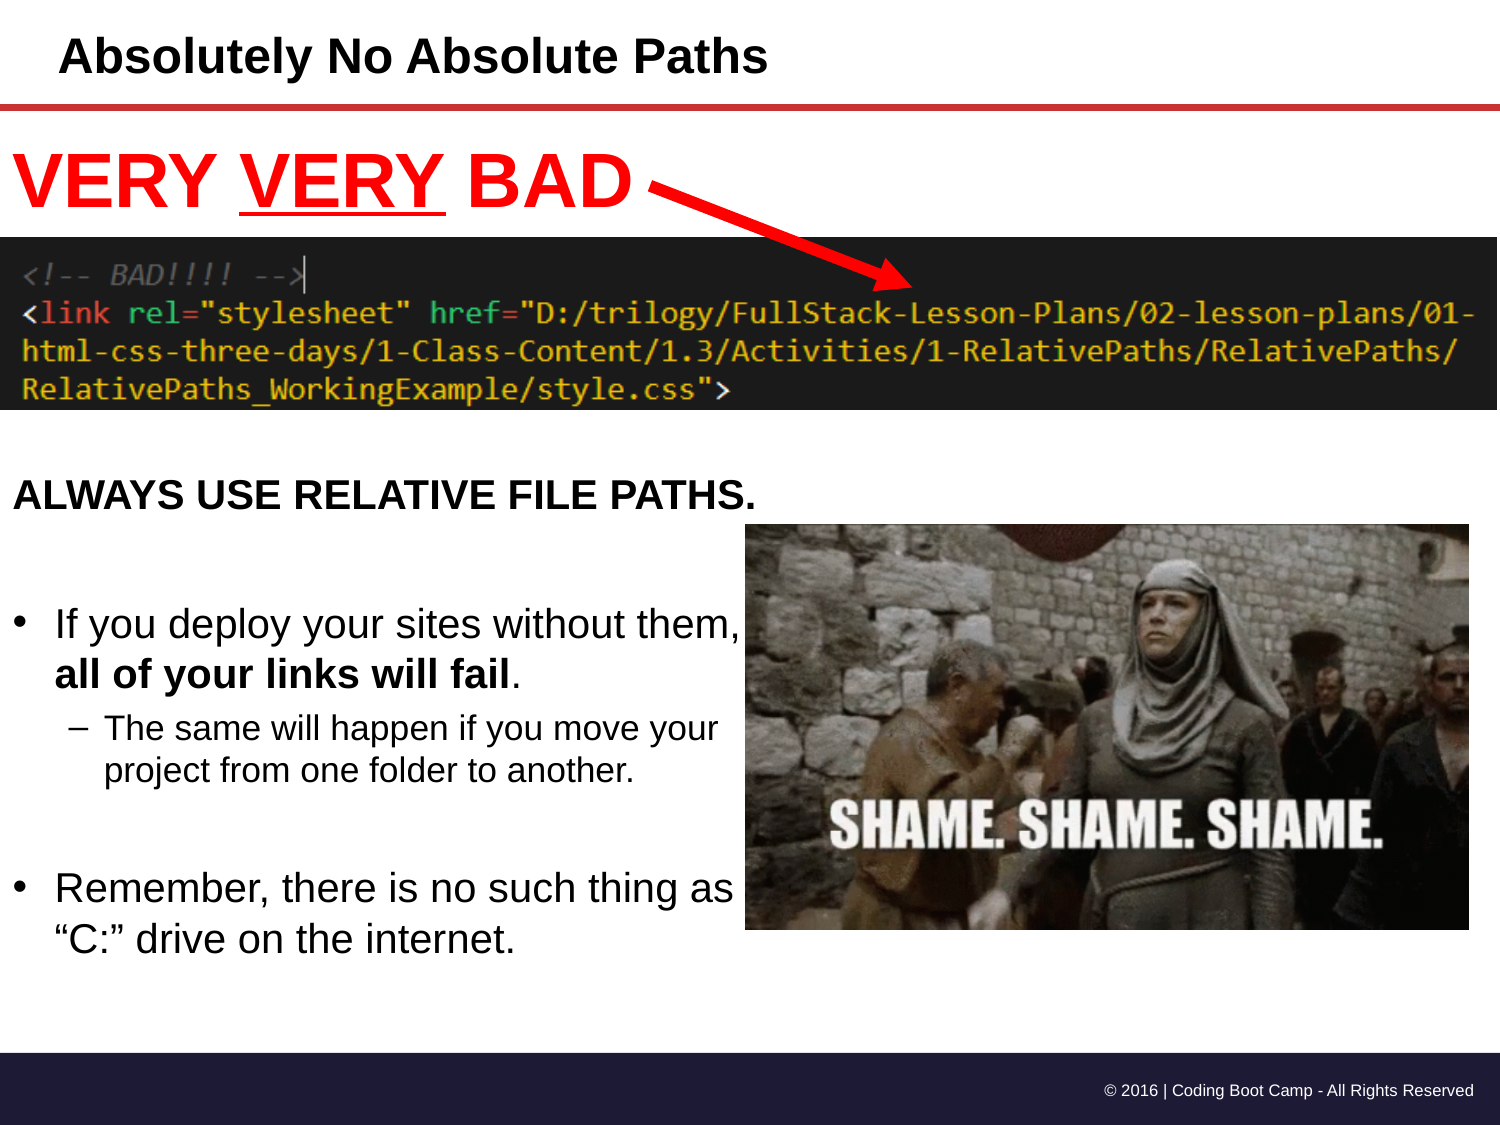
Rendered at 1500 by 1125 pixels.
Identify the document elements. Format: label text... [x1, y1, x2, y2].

text_box VERY VERY BAD [4, 133, 784, 238]
title Absolutely No Absolute Paths [50, 0, 948, 108]
picture [745, 524, 1469, 931]
text_box ALWAYS USE RELATIVE FILE PATHS. If you deploy your sites without them, all of your links will fail. The same will happen if you move your project from one folder to another. Remember, there is no such thing as a “C:” drive on the internet. [4, 460, 784, 1013]
picture [0, 237, 1497, 410]
